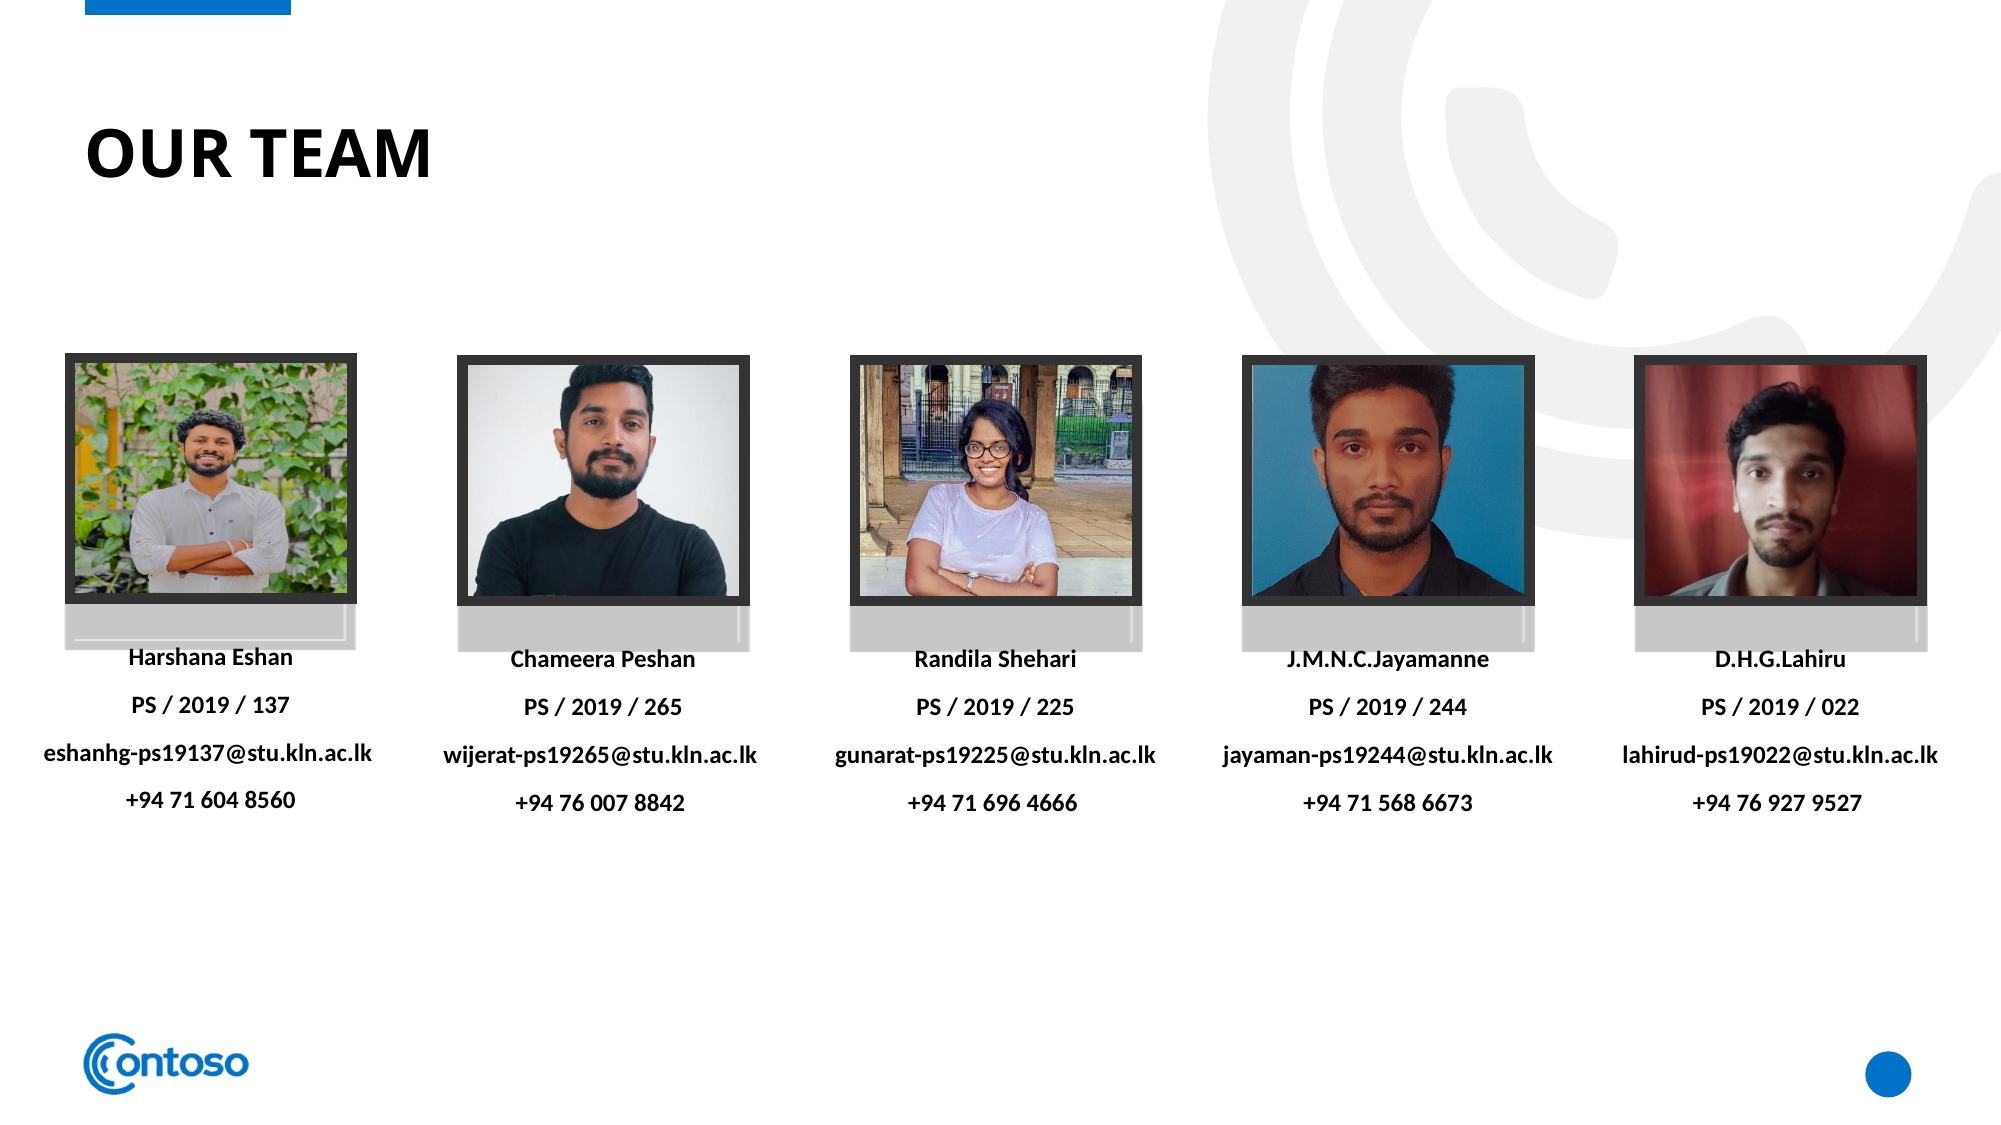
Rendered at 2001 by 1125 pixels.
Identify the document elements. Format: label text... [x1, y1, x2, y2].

text_box Harshana Eshan PS / 2019 / 137 eshanhg-ps19137@stu.kln.ac.lk +94 71 604 8560 [14, 636, 408, 856]
picture [467, 365, 740, 596]
text_box Chameera Peshan PS / 2019 / 265 wijerat-ps19265@stu.kln.ac.lk +94 76 007 8842 [407, 638, 799, 858]
picture [75, 363, 348, 594]
text_box J.M.N.C.Jayamanne PS / 2019 / 244 jayaman-ps19244@stu.kln.ac.lk +94 71 568 6673 [1192, 638, 1584, 858]
text_box Randila Shehari PS / 2019 / 225 gunarat-ps19225@stu.kln.ac.lk +94 71 696 4666 [799, 638, 1192, 858]
title Our team [84, 40, 1914, 192]
picture [1252, 365, 1525, 596]
picture [1644, 365, 1917, 596]
text_box D.H.G.Lahiru PS / 2019 / 022 lahirud-ps19022@stu.kln.ac.lk +94 76 927 9527 [1584, 638, 1977, 858]
picture [859, 365, 1132, 596]
